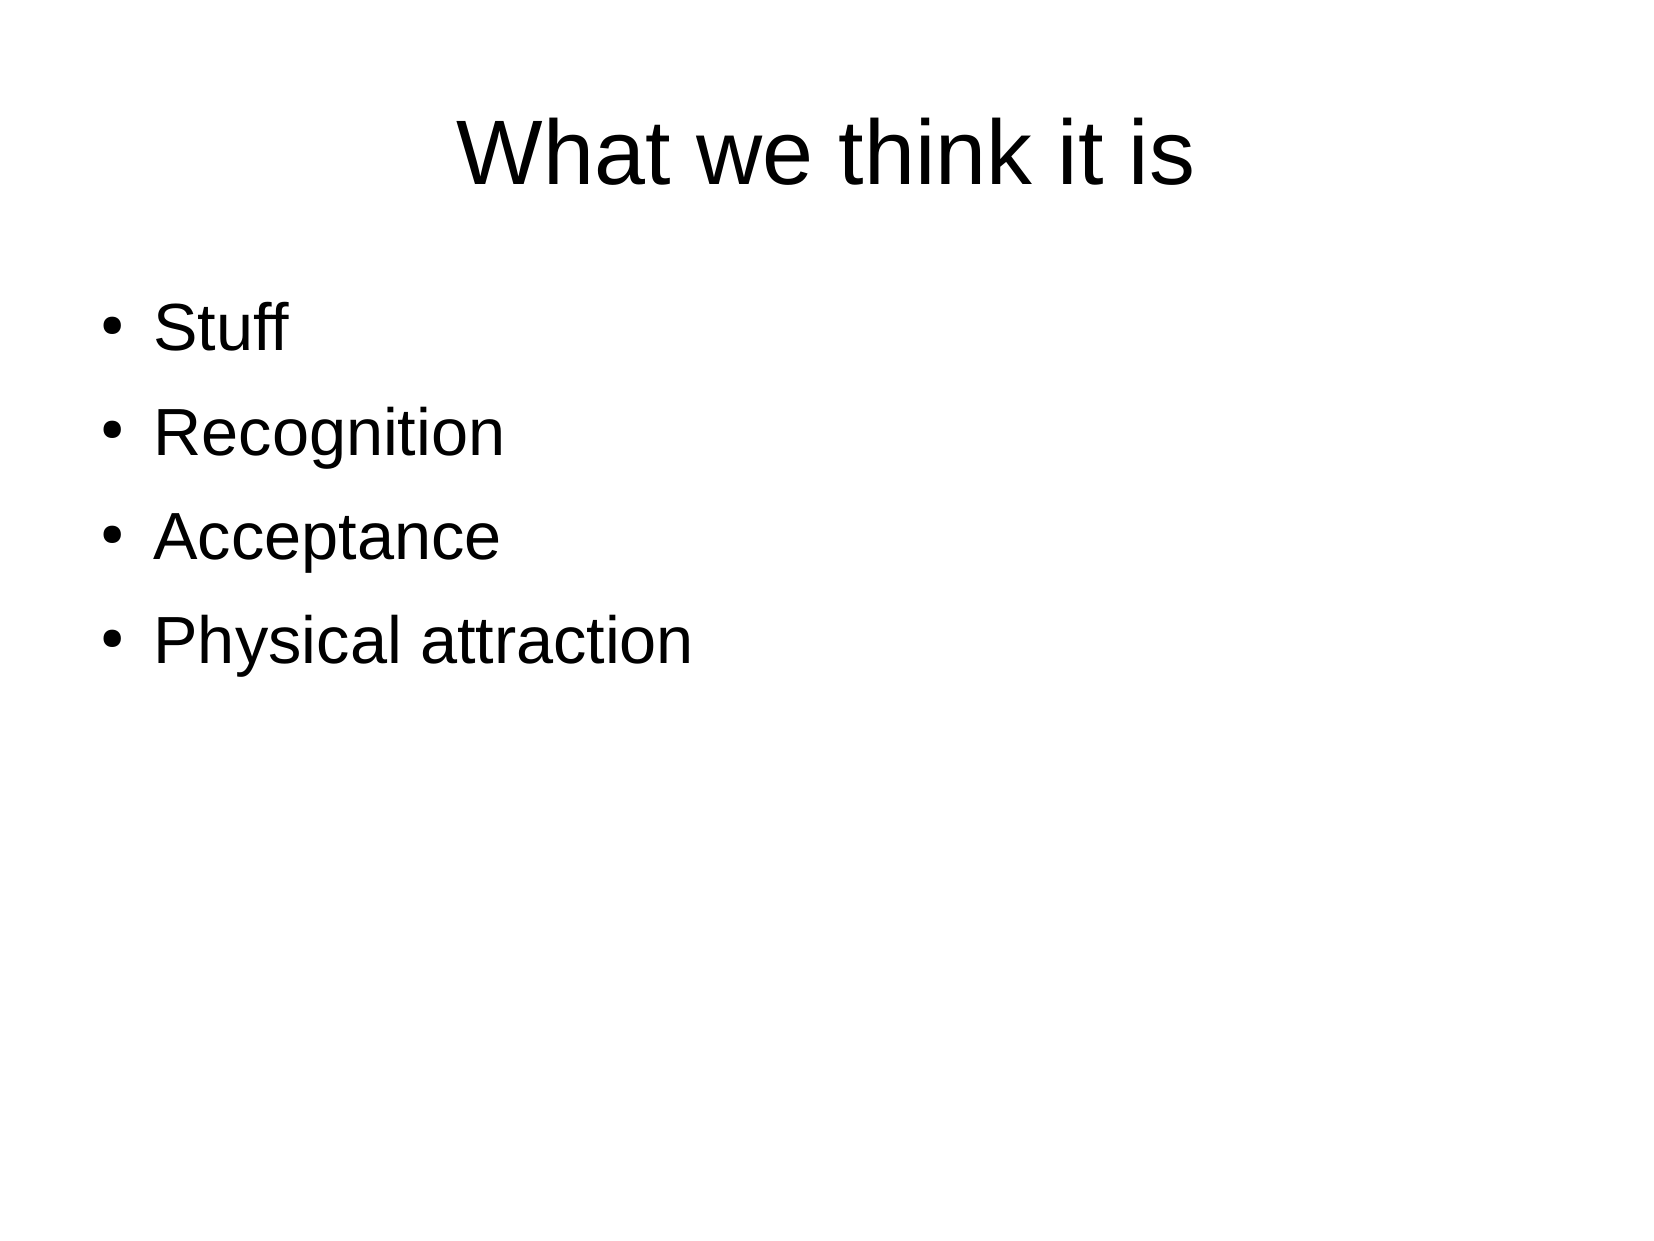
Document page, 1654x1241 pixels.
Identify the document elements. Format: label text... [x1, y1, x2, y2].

list Stuff Recognition Acceptance Physical attraction [82, 290, 1571, 1109]
title What we think it is [82, 49, 1571, 257]
